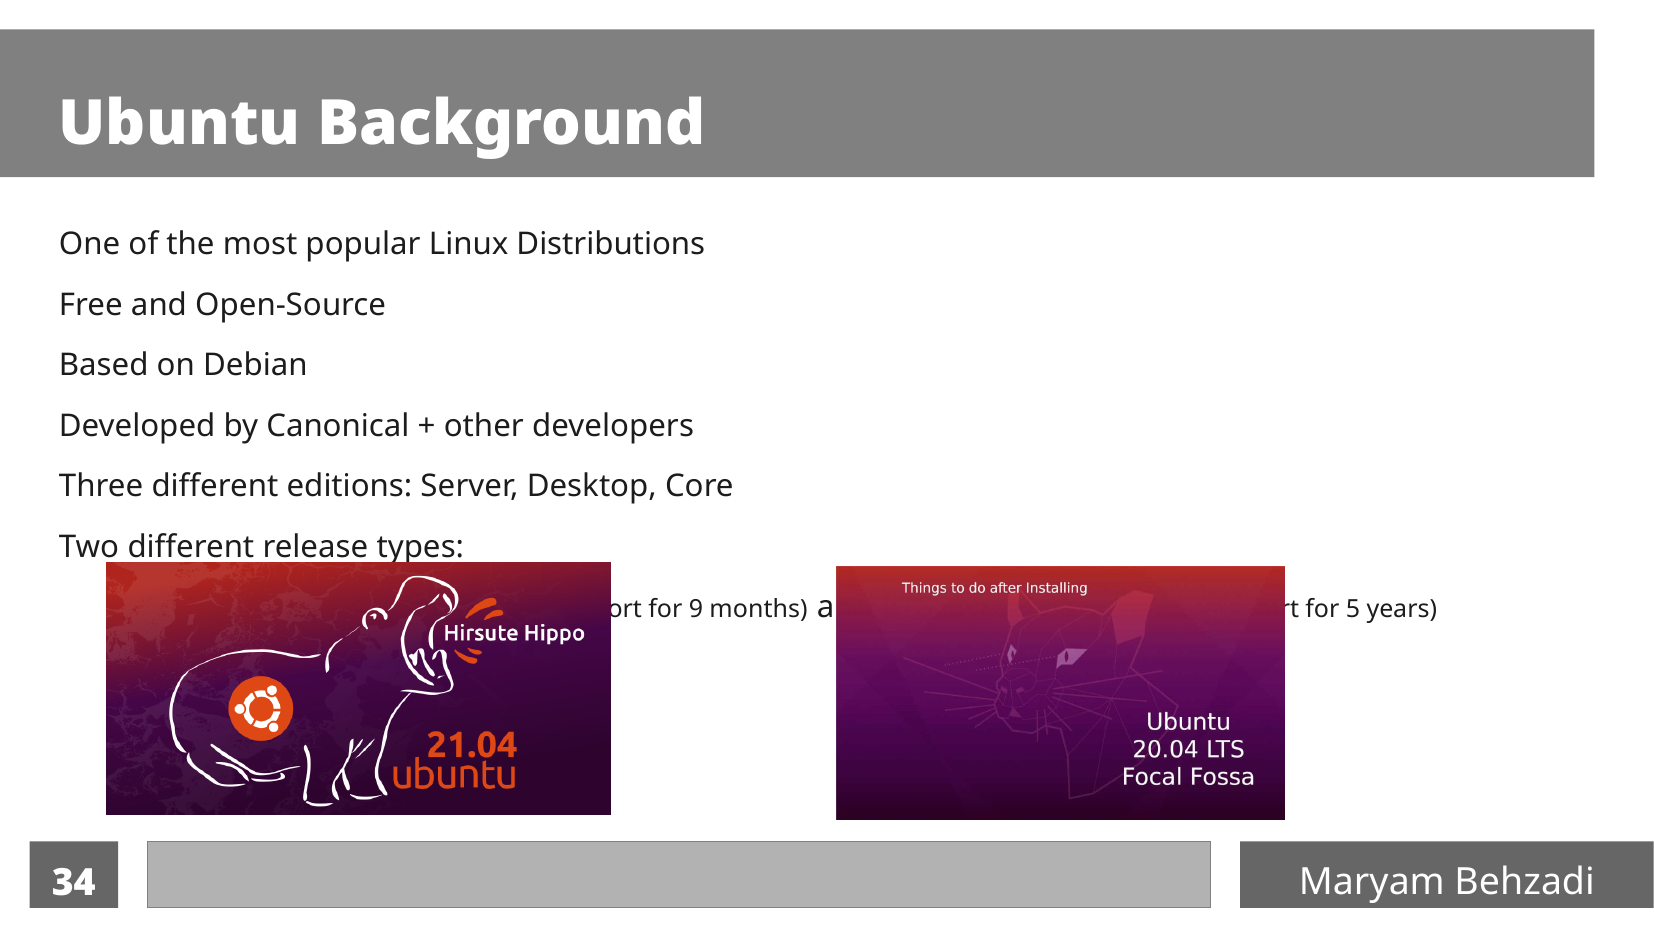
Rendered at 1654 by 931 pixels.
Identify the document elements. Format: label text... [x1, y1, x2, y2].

picture [836, 566, 1285, 820]
picture [106, 562, 611, 815]
list One of the most popular Linux Distributions Free and Open-Source Based on Debian Developed by Canonical + other developers Three different editions: Server, Desktop, Core Two different release types: Standard (release every 6 months, support for 9 months) and LTS (release every 2 years, support for 5 years) [59, 221, 1565, 798]
title Ubuntu Background [59, 44, 1595, 163]
